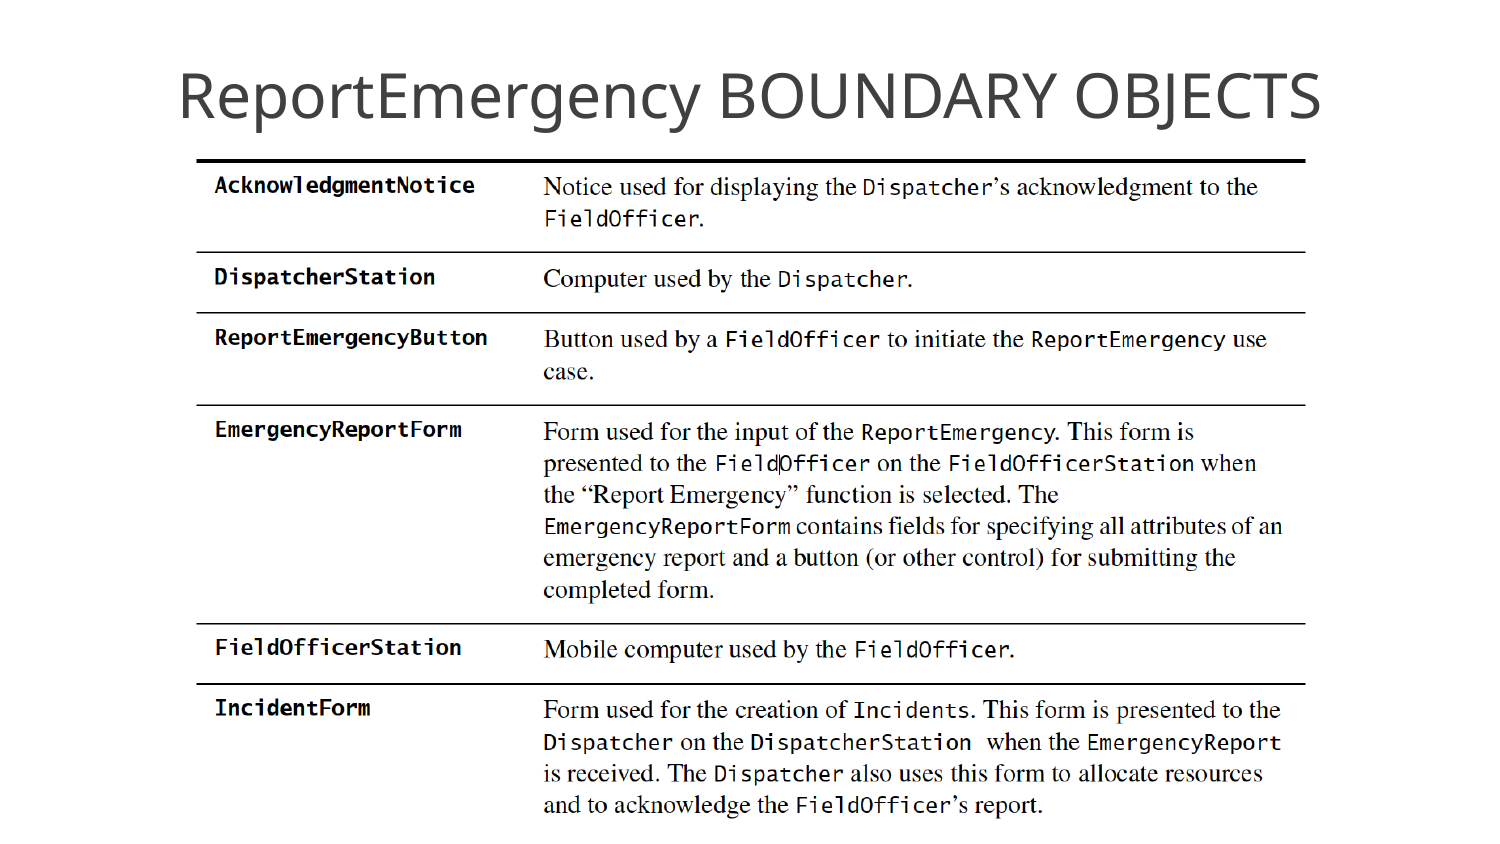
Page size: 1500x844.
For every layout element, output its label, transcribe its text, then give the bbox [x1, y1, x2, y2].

picture [192, 152, 1310, 830]
title ReportEmergency boundary objects [75, 23, 1425, 164]
